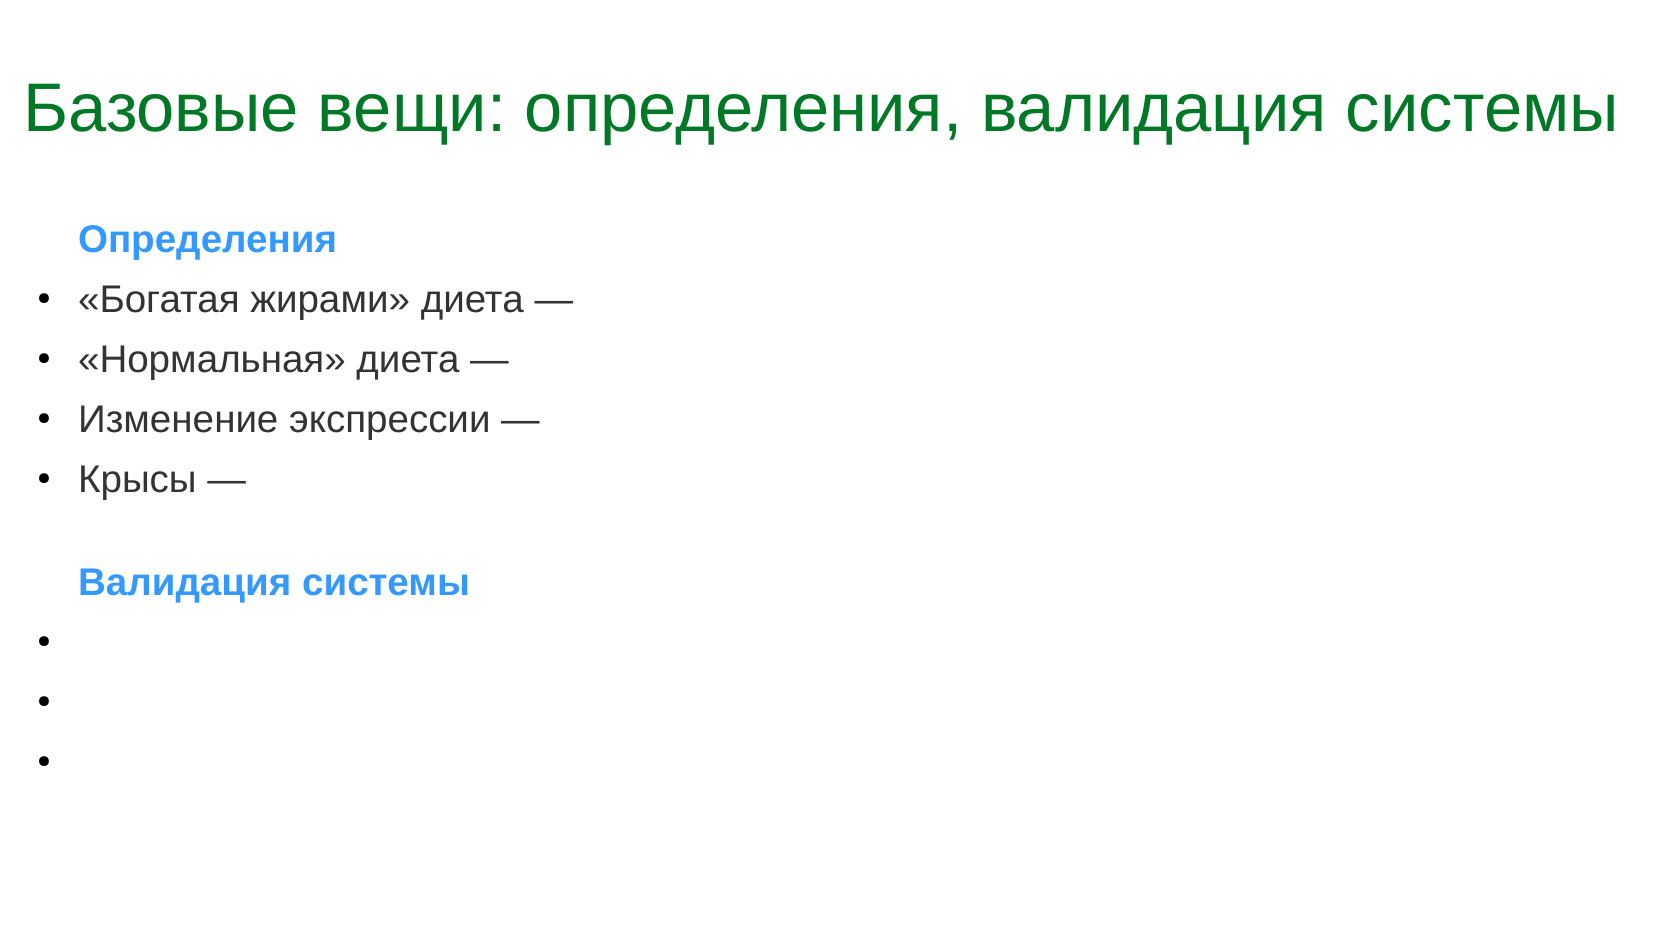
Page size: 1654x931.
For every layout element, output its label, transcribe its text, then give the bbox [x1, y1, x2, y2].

title Базовые вещи: определения, валидация системы [23, 23, 1630, 193]
list Определения «Богатая жирами» диета — «Нормальная» диета — Изменение экспрессии — Крысы — Валидация системы [23, 217, 1630, 827]
